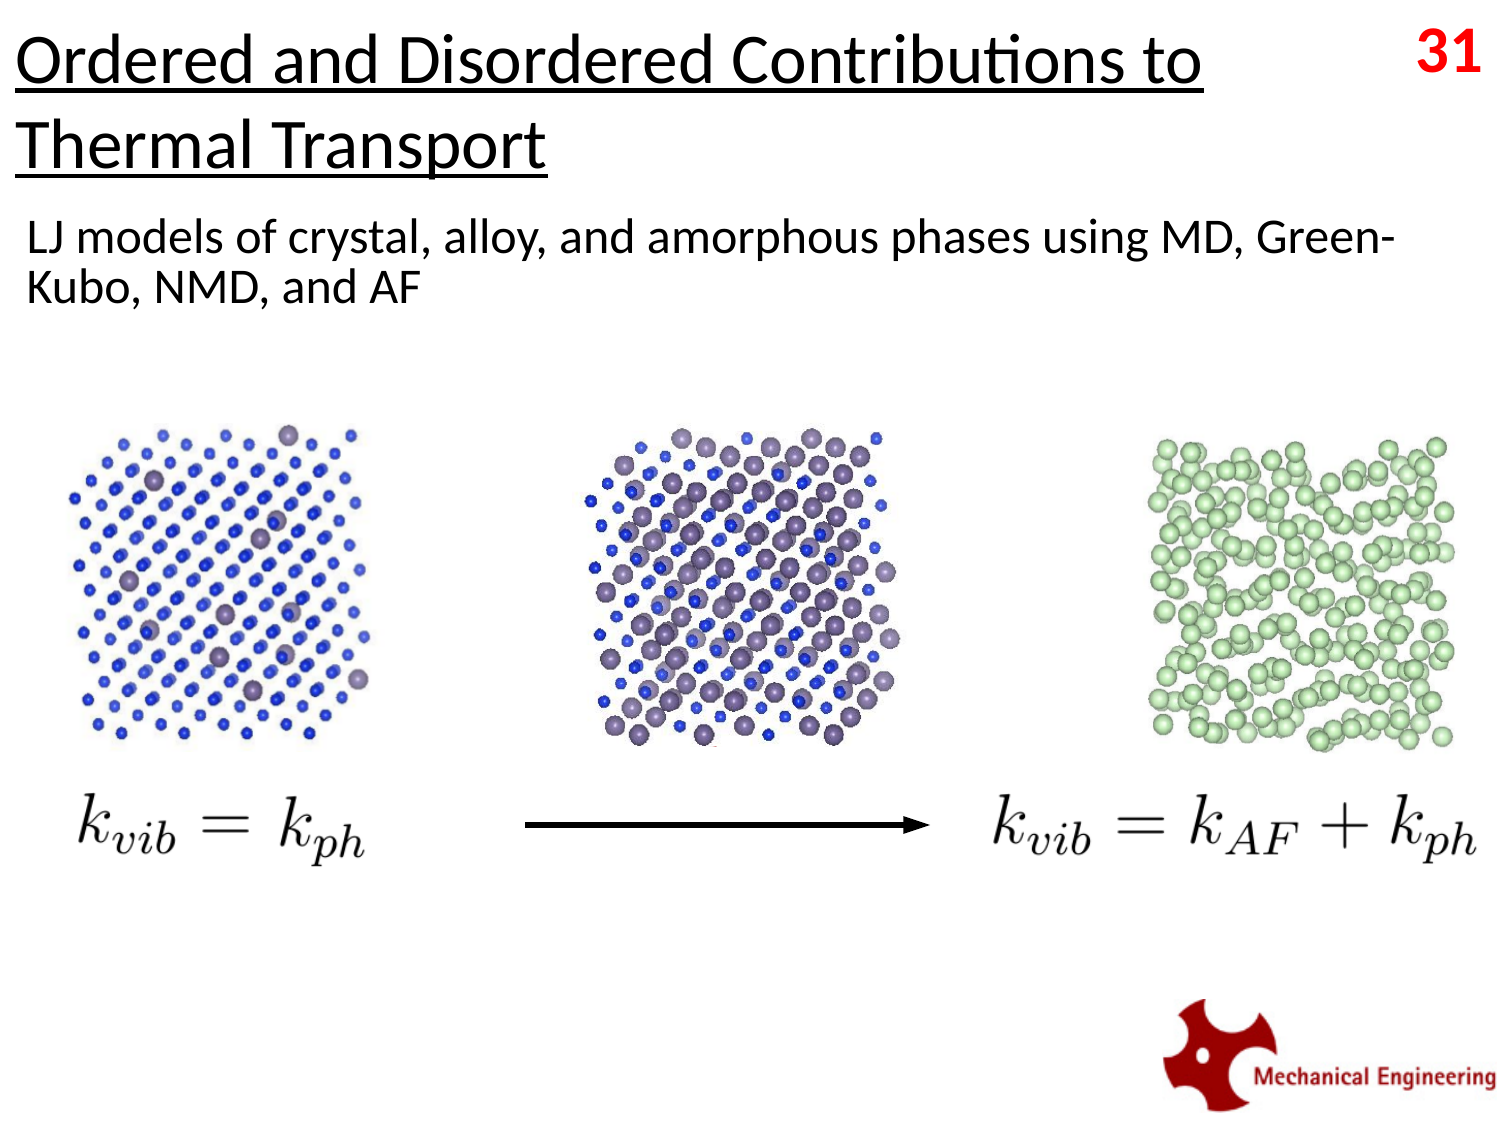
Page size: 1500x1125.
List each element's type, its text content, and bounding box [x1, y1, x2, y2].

title Ordered and Disordered Contributions to Thermal Transport [0, 3, 1381, 192]
text_box LJ models of crystal, alloy, and amorphous phases using MD, Green-Kubo, NMD, and AF [11, 208, 1471, 341]
picture [1135, 419, 1472, 758]
picture [266, 777, 370, 888]
text_box 31 [1400, 0, 1499, 93]
picture [975, 775, 1482, 886]
picture [60, 774, 265, 885]
picture [570, 419, 907, 747]
picture [1162, 999, 1497, 1113]
picture [60, 423, 397, 752]
